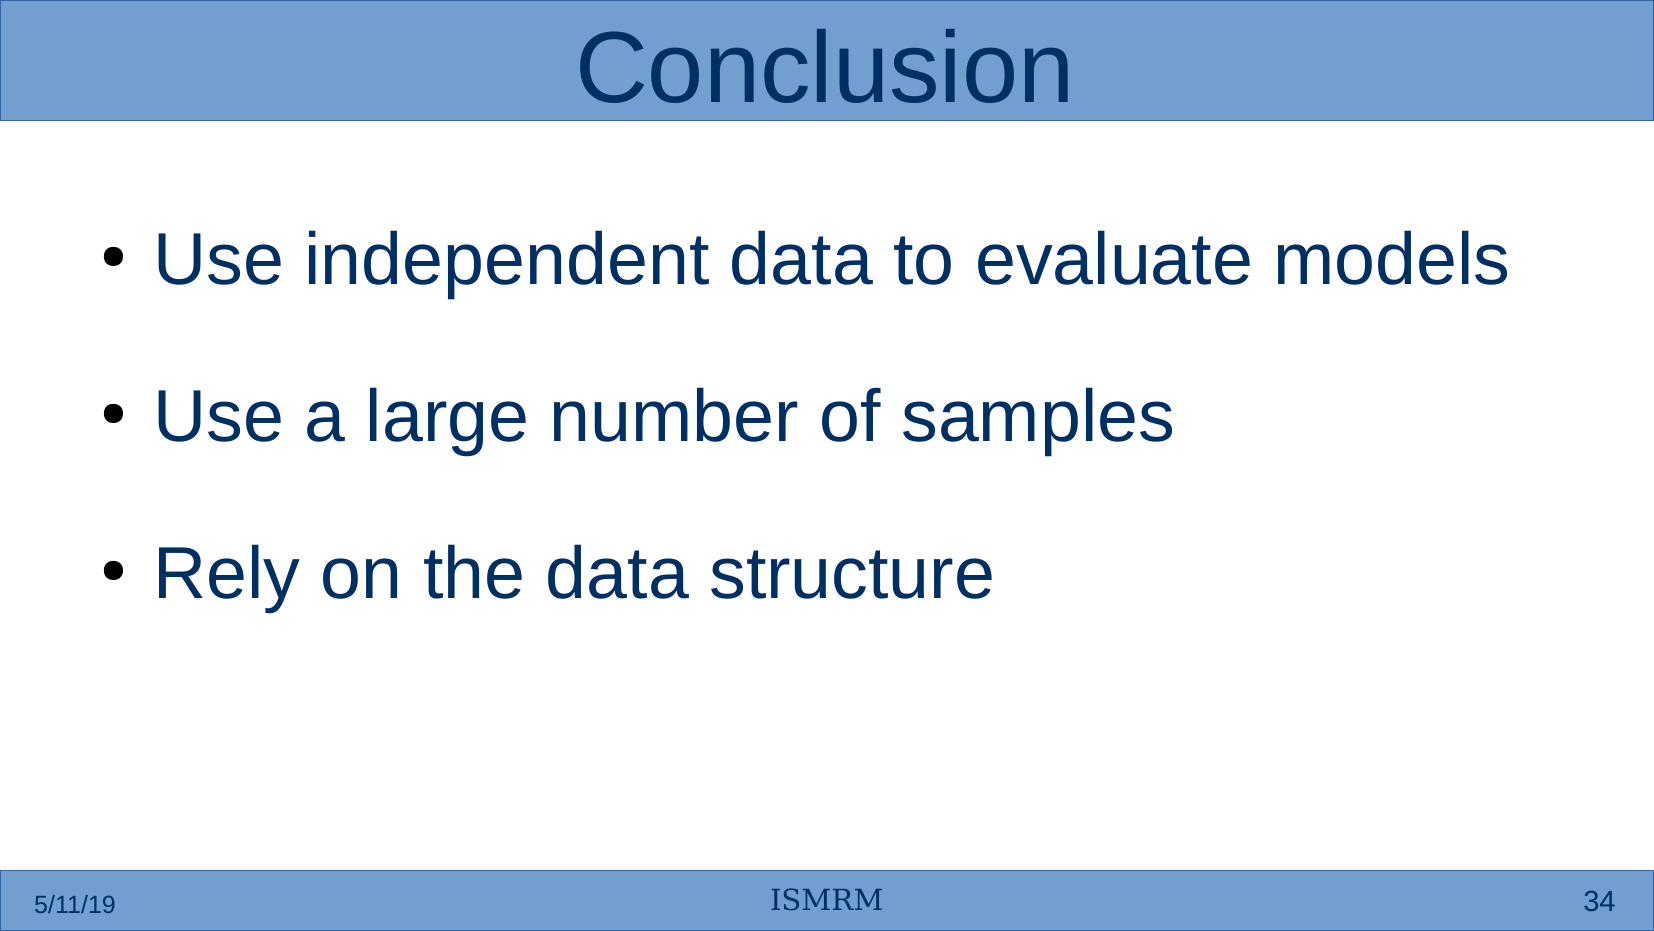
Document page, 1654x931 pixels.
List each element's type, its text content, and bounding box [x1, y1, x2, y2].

list Use independent data to evaluate models Use a large number of samples Rely on the data structure [82, 217, 1571, 758]
title Conclusion [0, 15, 1651, 121]
